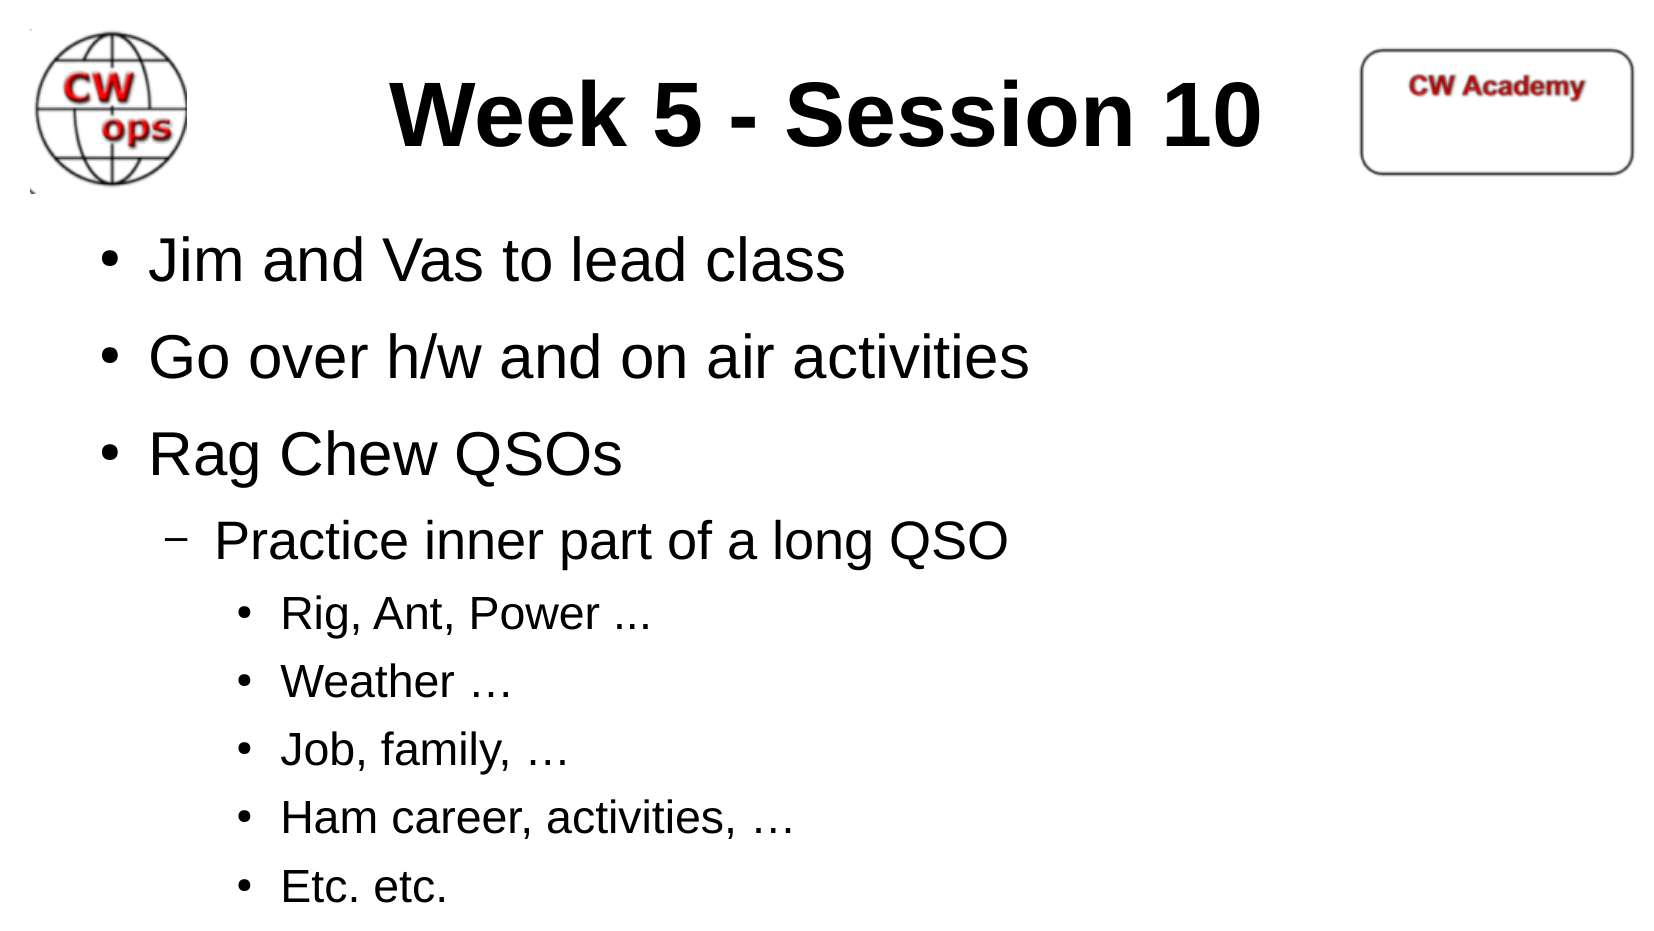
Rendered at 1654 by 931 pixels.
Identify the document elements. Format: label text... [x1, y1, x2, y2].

list Jim and Vas to lead class Go over h/w and on air activities Rag Chew QSOs Practice inner part of a long QSO Rig, Ant, Power ... Weather … Job, family, … Ham career, activities, … Etc. etc. [82, 225, 1571, 915]
picture [30, 29, 187, 194]
title Week 5 - Session 10 [82, 37, 1571, 193]
picture [1571, 37, 1640, 186]
